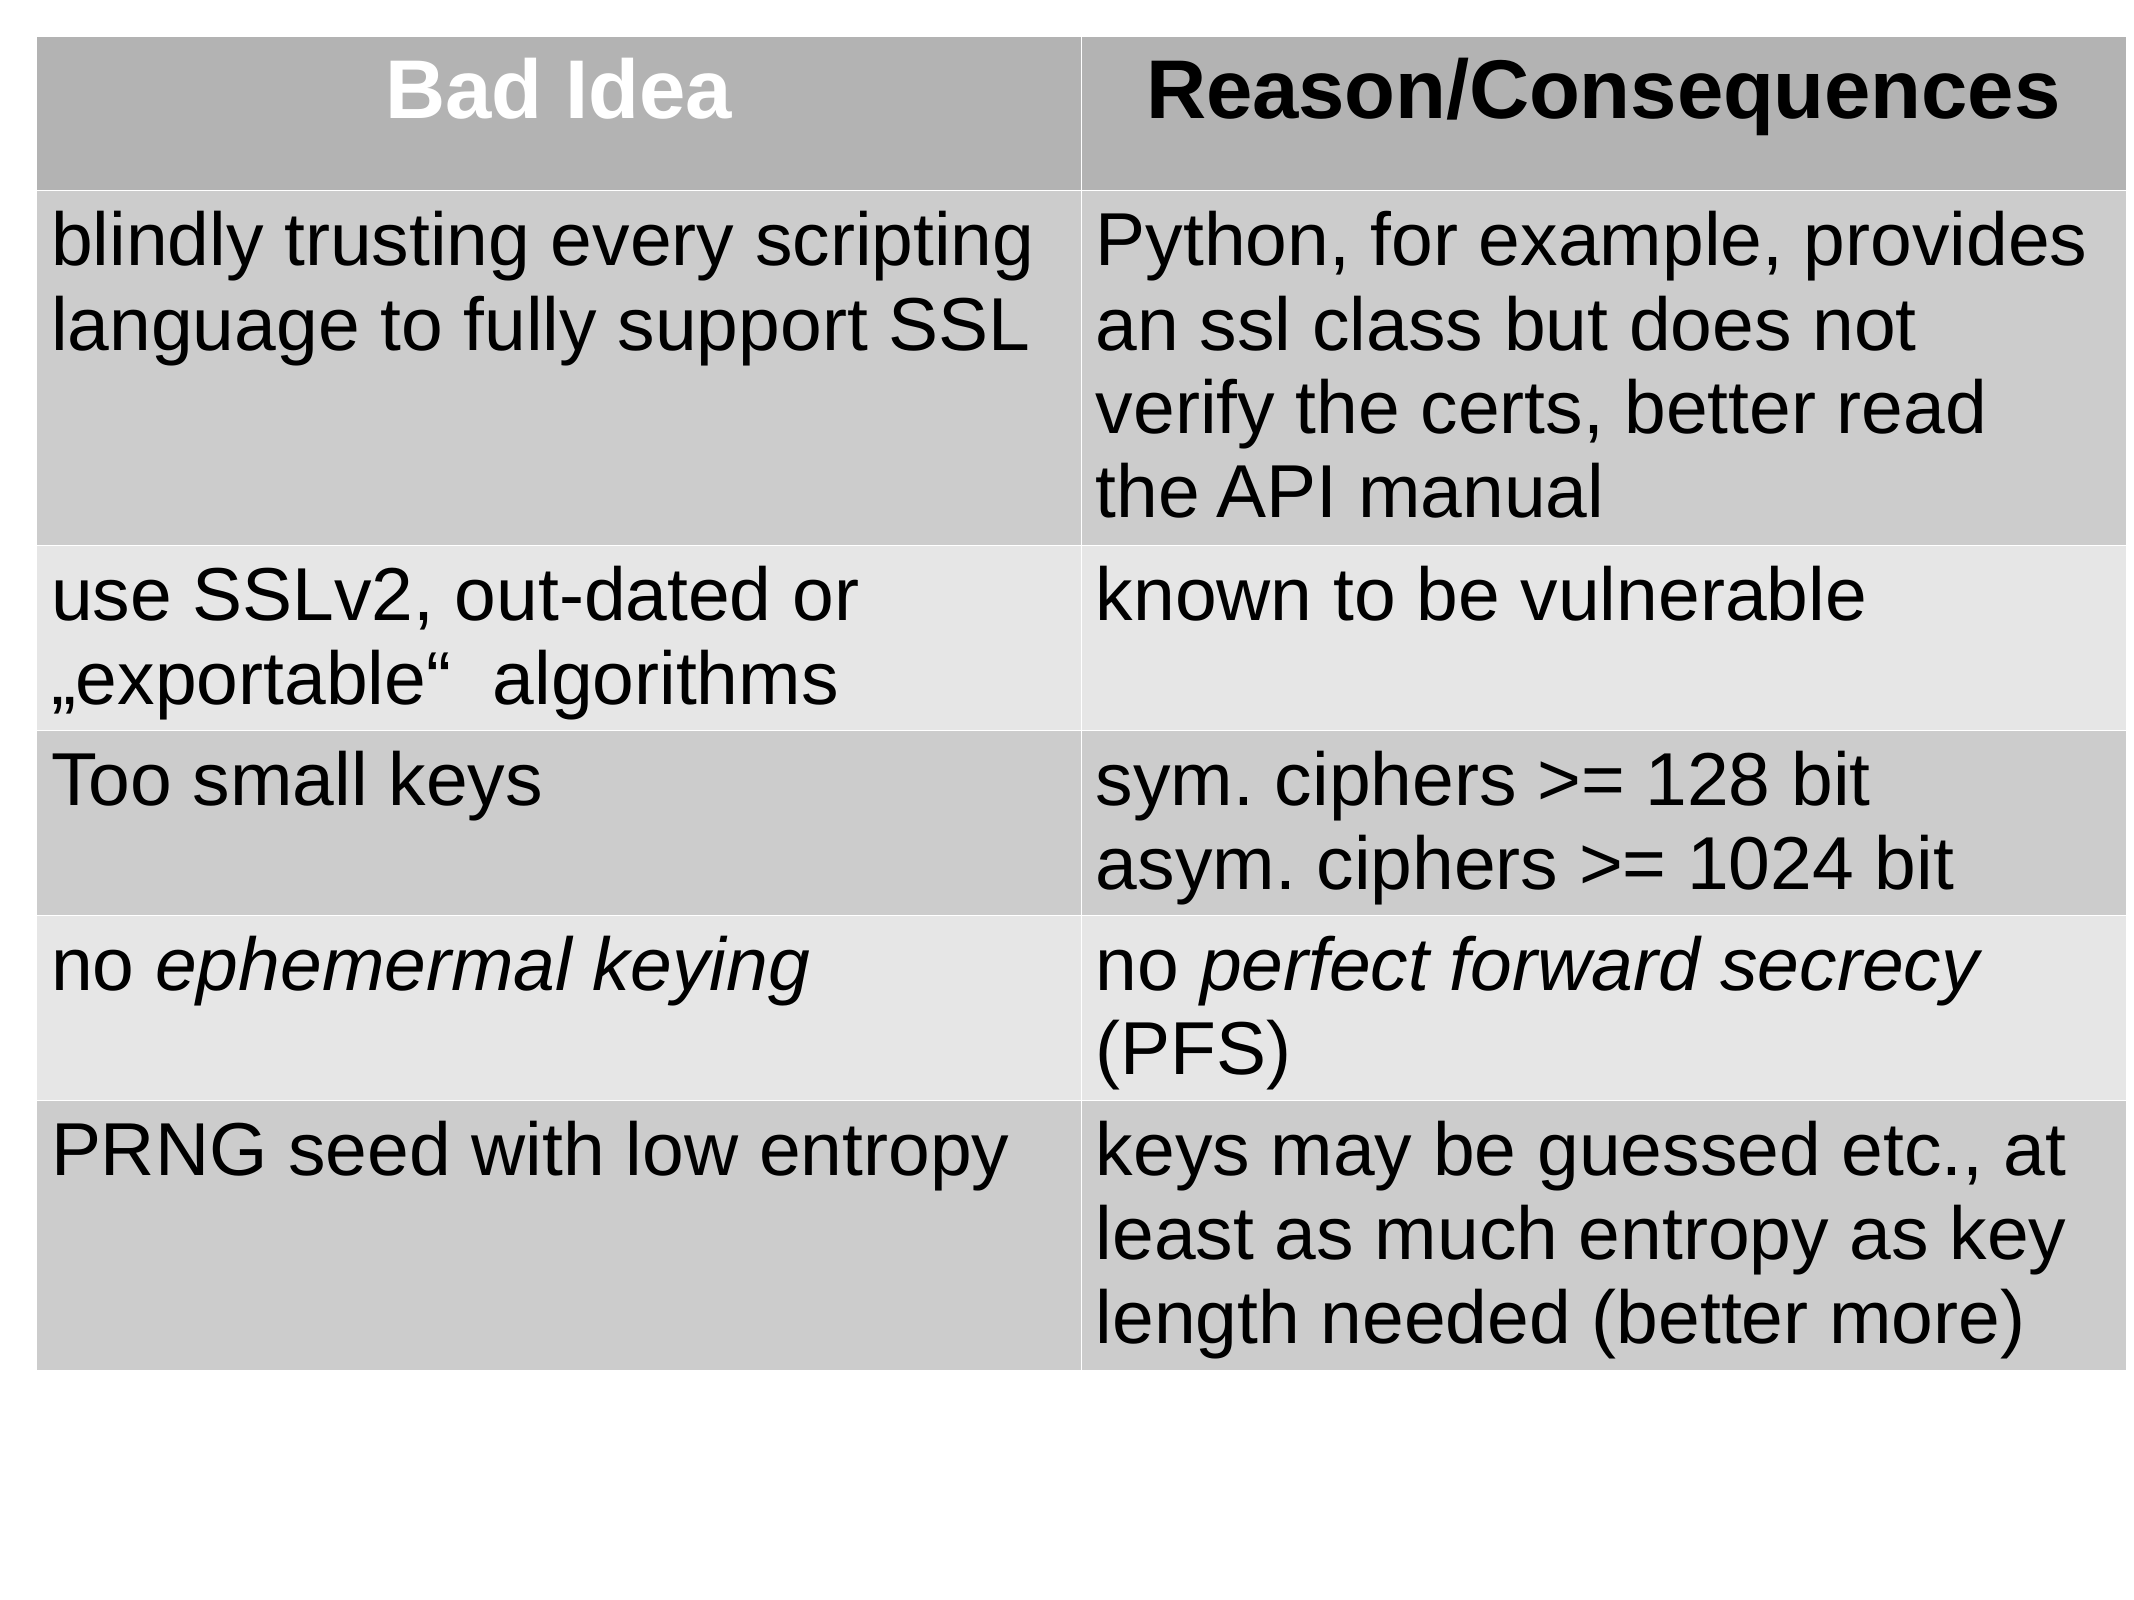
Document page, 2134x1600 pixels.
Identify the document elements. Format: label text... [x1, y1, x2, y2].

table_cell sym. ciphers >= 128 bit asym. ciphers >= 1024 bit [1082, 731, 2126, 915]
table_cell known to be vulnerable [1082, 546, 2126, 730]
table_cell no perfect forward secrecy (PFS) [1082, 916, 2126, 1100]
table_cell use SSLv2, out-dated or „exportable“ algorithms [37, 546, 1081, 730]
table_header Bad Idea [37, 37, 1081, 190]
table_cell blindly trusting every scripting language to fully support SSL [37, 191, 1081, 545]
table_cell Too small keys [37, 731, 1081, 915]
table_cell keys may be guessed etc., at least as much entropy as key length needed (better more) [1082, 1101, 2126, 1370]
table_cell no ephemermal keying [37, 916, 1081, 1100]
table_header Reason/Consequences [1082, 37, 2126, 190]
table_cell PRNG seed with low entropy [37, 1101, 1081, 1370]
table_cell Python, for example, provides an ssl class but does not verify the certs, better read the API manual [1082, 191, 2126, 545]
